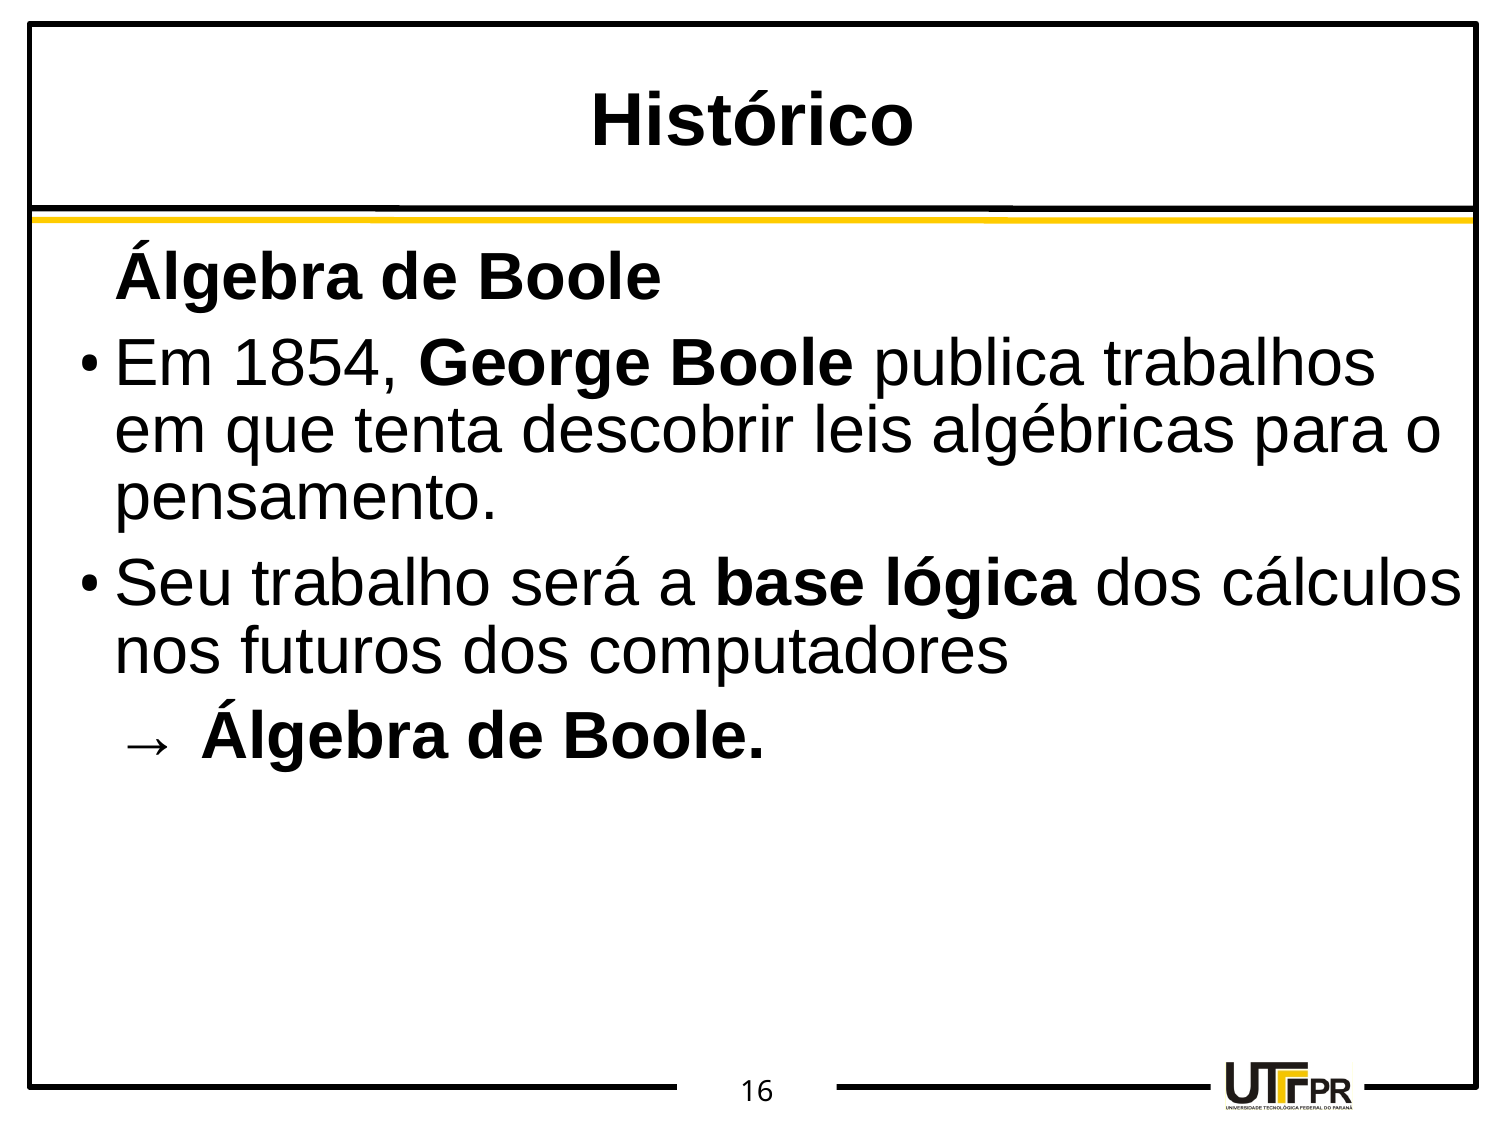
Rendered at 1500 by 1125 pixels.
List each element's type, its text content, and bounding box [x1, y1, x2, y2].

title Histórico [29, 47, 1477, 196]
list Álgebra de Boole Em 1854, George Boole publica trabalhos em que tenta descobrir leis algébricas para o pensamento. Seu trabalho será a base lógica dos cálculos nos futuros dos computadores → Álgebra de Boole. [41, 245, 1471, 1040]
picture [1225, 1062, 1353, 1110]
